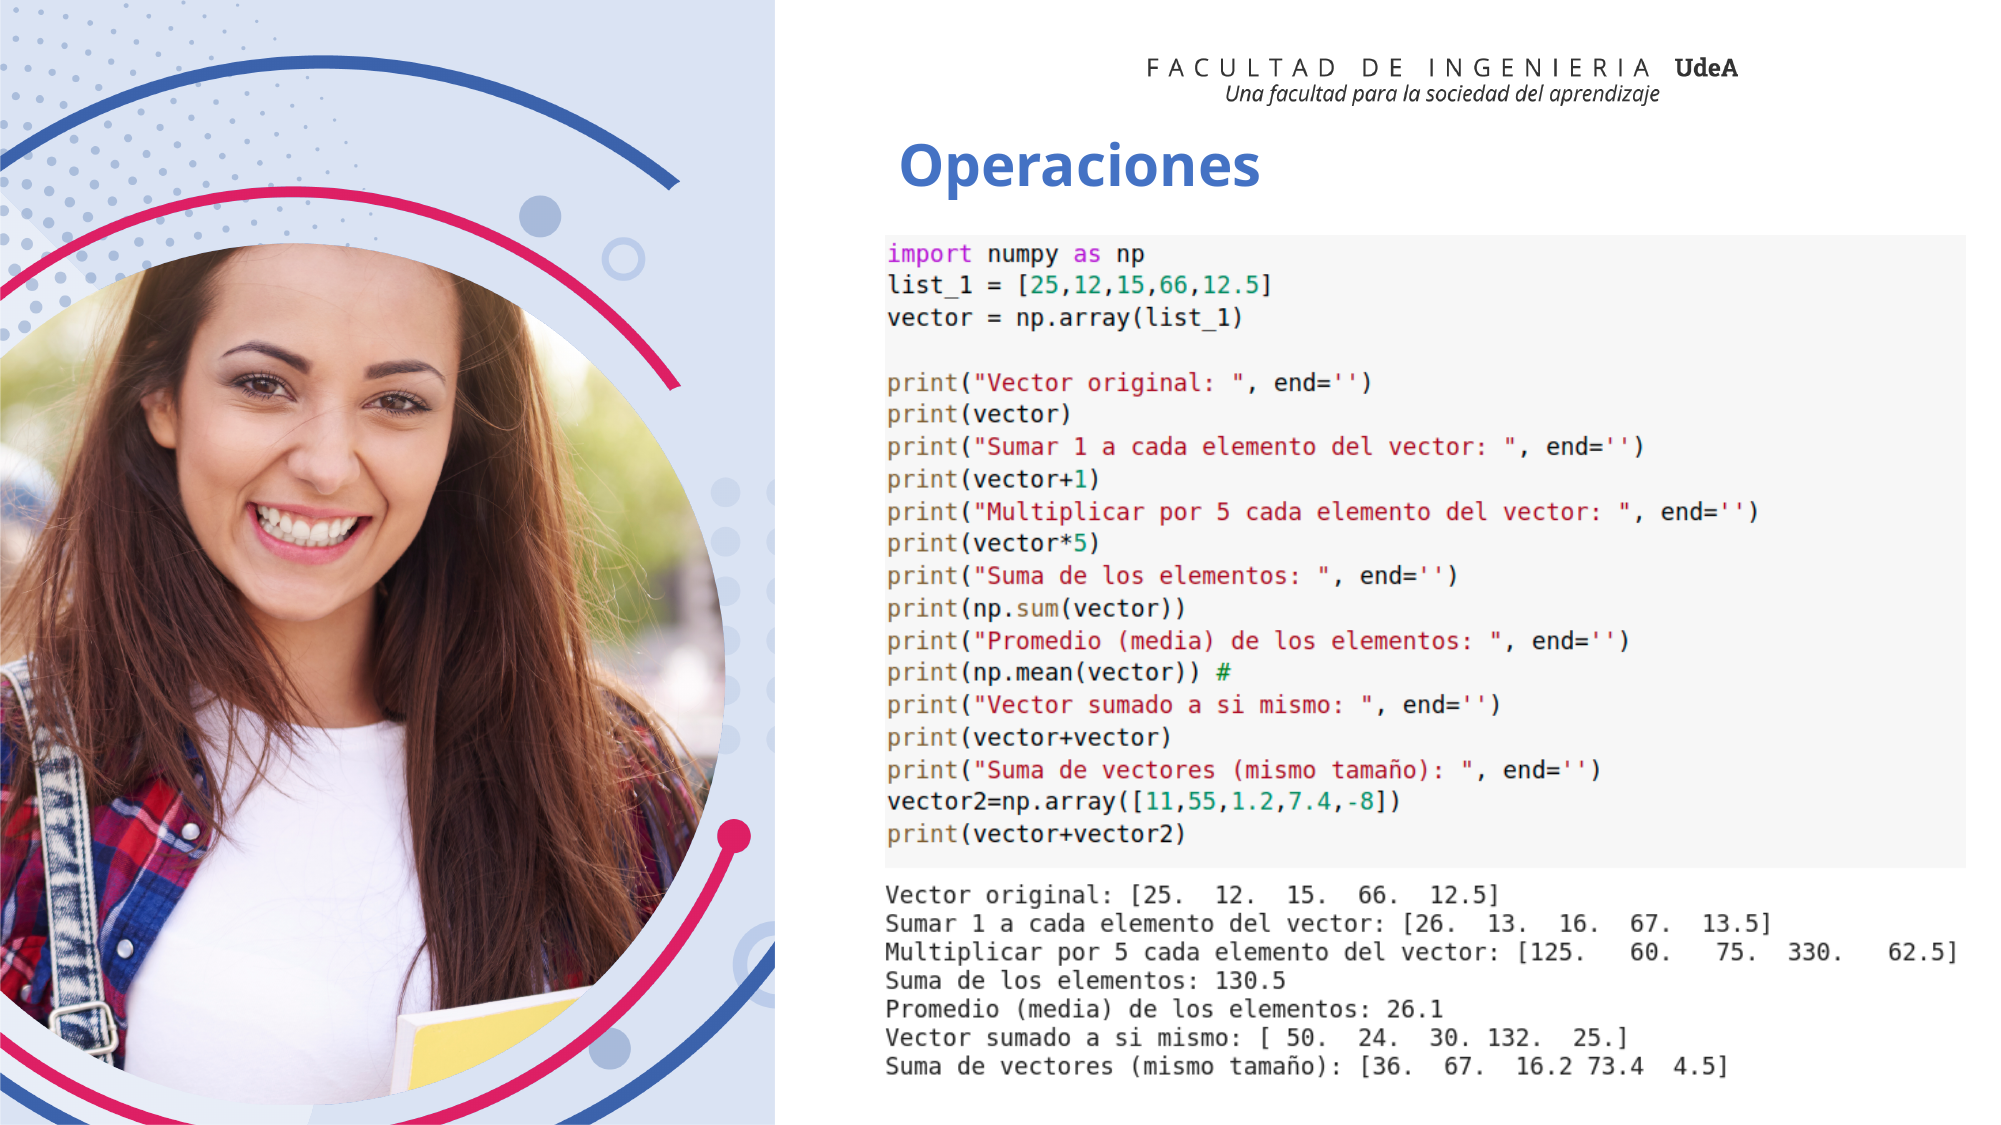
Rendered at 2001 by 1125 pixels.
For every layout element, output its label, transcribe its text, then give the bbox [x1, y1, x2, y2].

picture [0, 0, 775, 1125]
picture [1148, 57, 1738, 106]
picture [885, 235, 1966, 1091]
text_box Operaciones [883, 112, 1780, 223]
